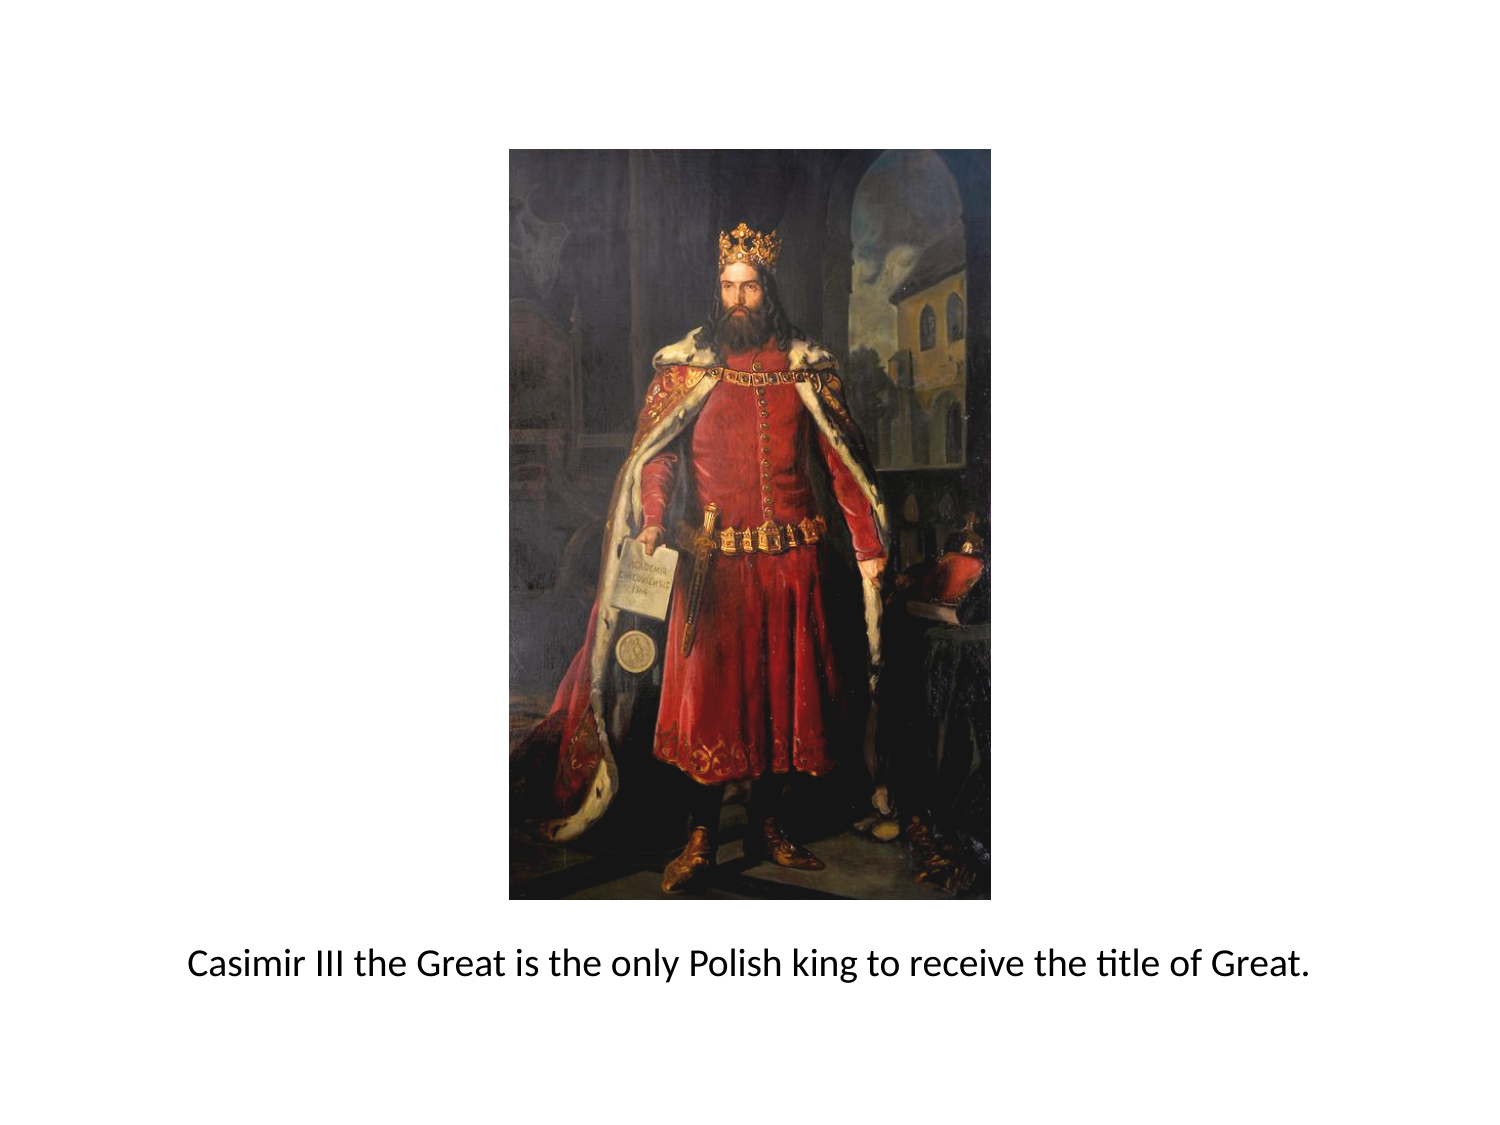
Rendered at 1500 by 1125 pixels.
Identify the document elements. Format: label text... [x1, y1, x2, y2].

text_box Casimir III the Great is the only Polish king to receive the title of Great. [172, 929, 1328, 993]
picture [509, 149, 991, 900]
